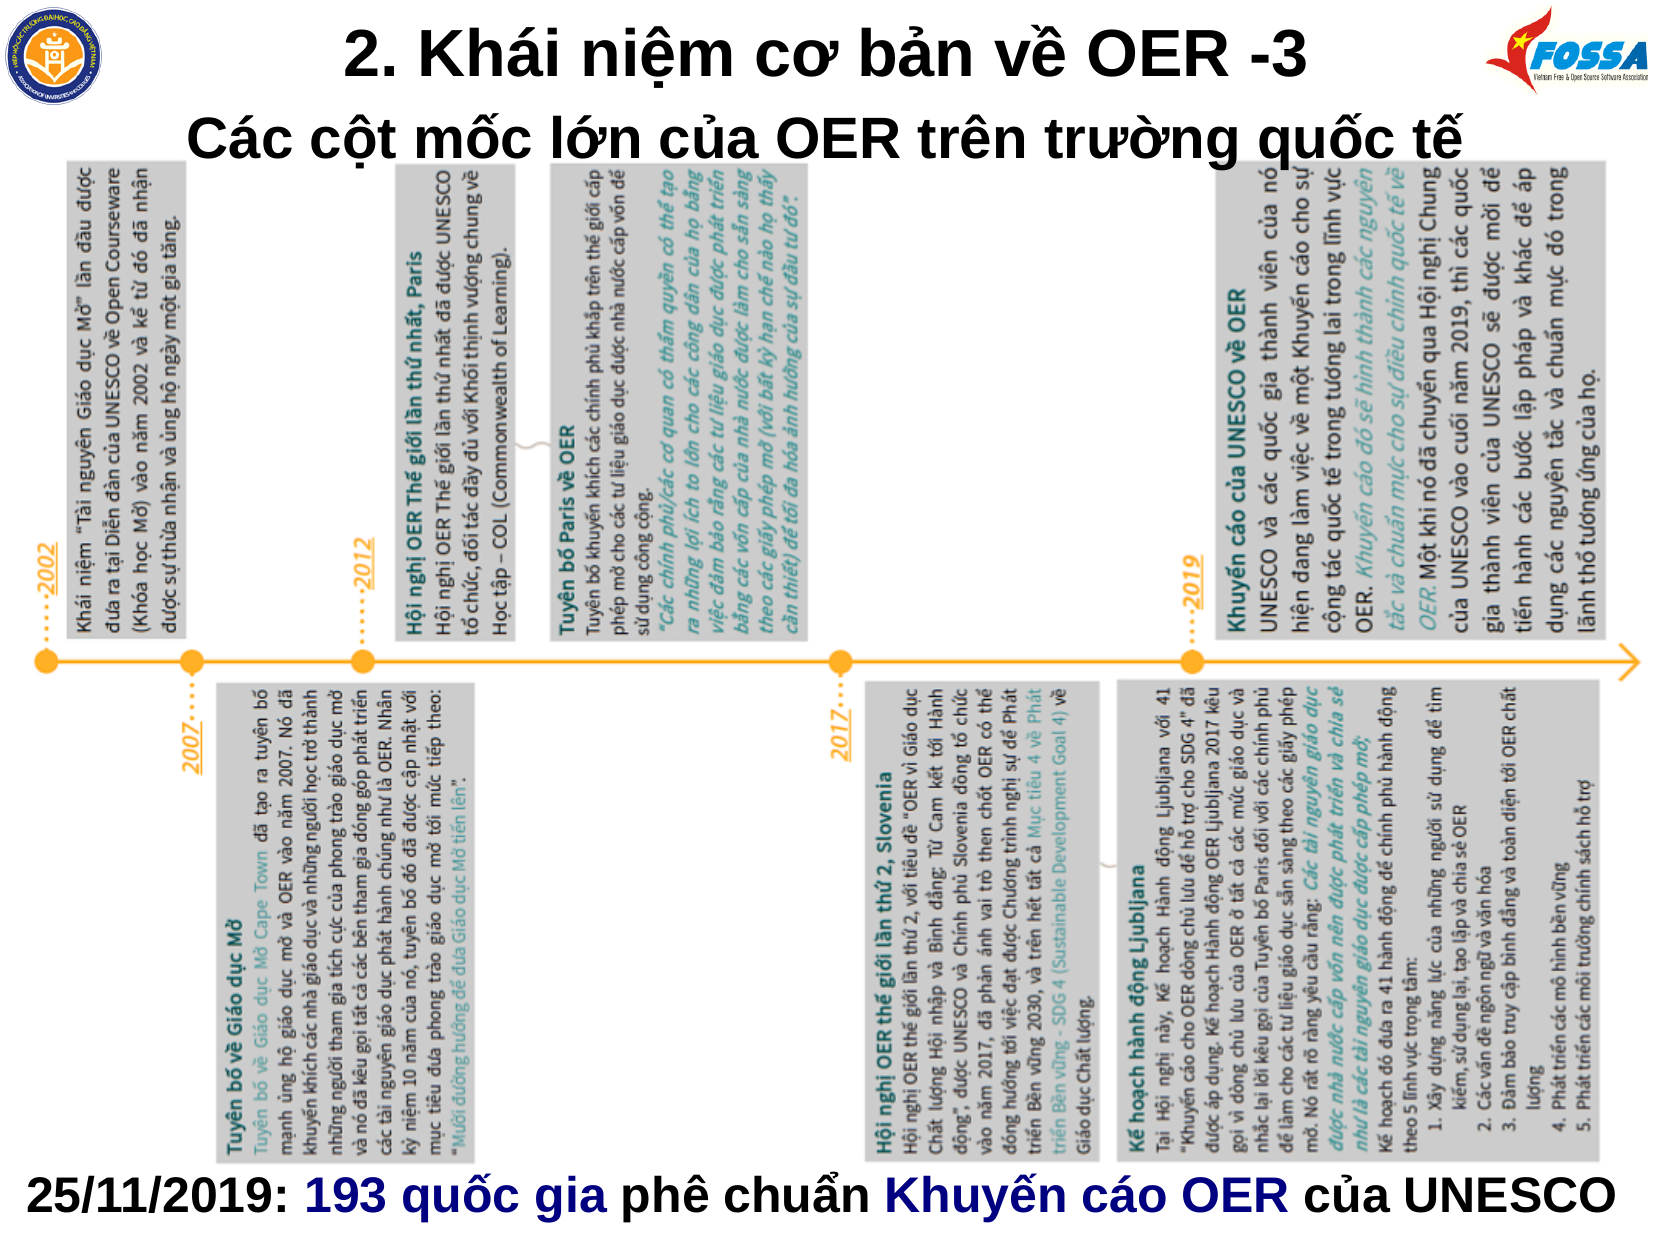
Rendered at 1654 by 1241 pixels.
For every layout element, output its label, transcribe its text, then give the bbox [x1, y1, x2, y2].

picture [1, 5, 107, 107]
title 2. Khái niệm cơ bản về OER -3 [107, 15, 1485, 85]
text_box Các cột mốc lớn của OER trên trường quốc tế [19, 85, 1633, 179]
text_box 25/11/2019: 193 quốc gia phê chuẩn Khuyến cáo OER của UNESCO [0, 1160, 1648, 1241]
picture [24, 150, 1645, 1160]
picture [1485, 5, 1648, 95]
